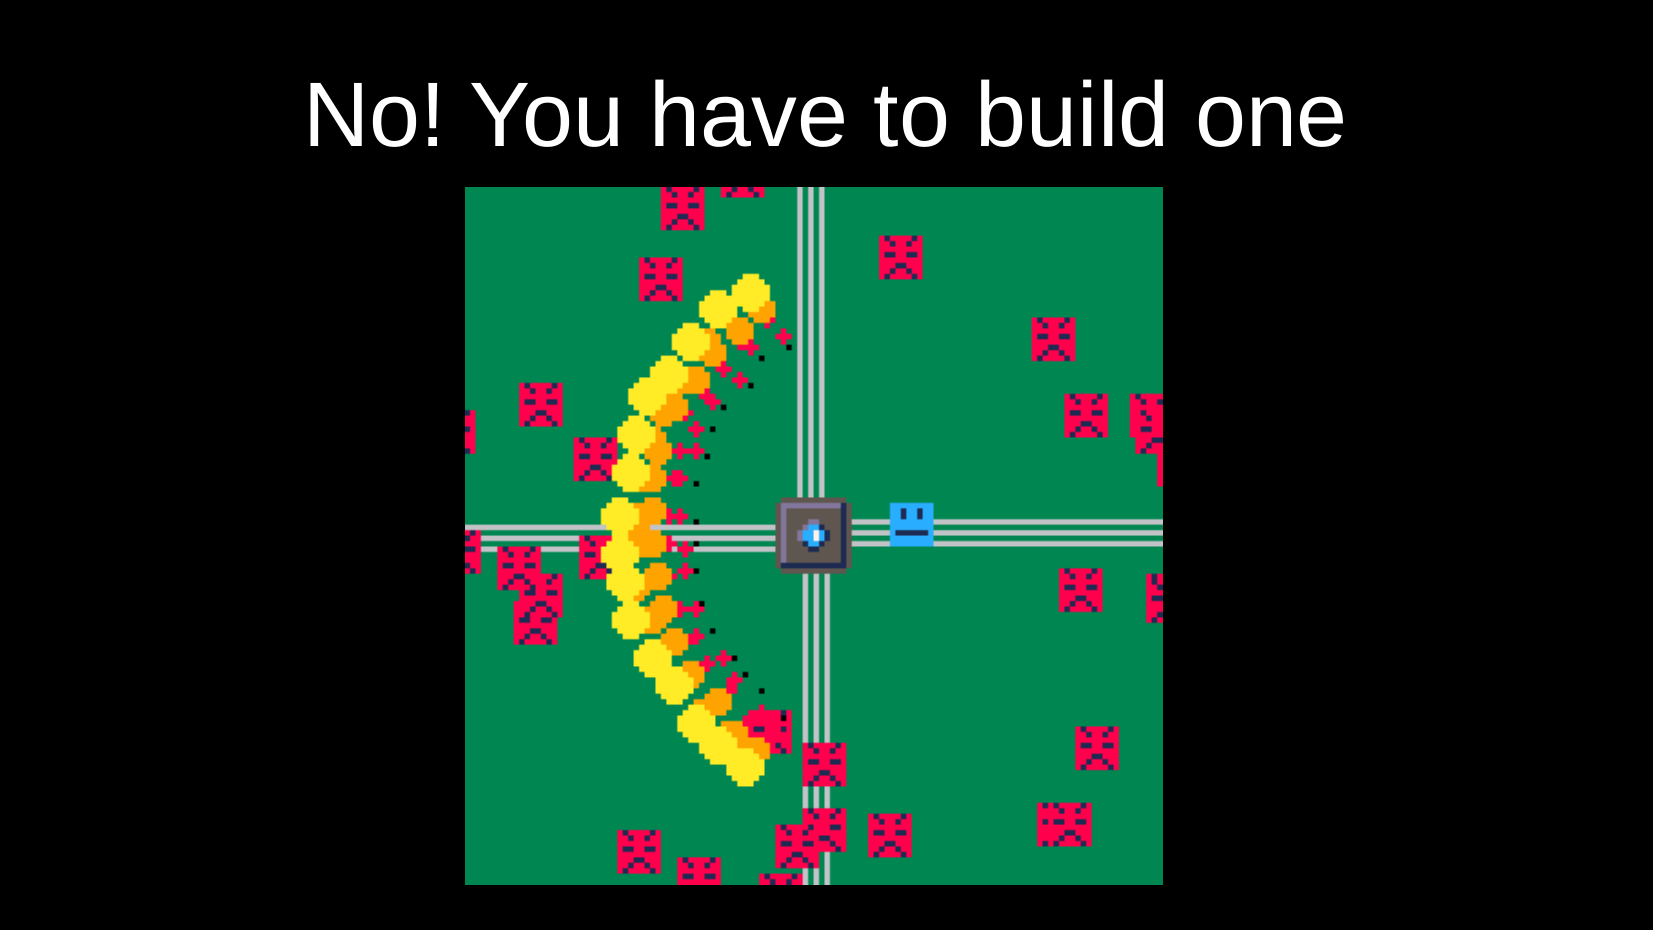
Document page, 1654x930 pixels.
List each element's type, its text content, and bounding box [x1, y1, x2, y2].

title No! You have to build one [82, 37, 1571, 193]
picture [465, 187, 1163, 885]
